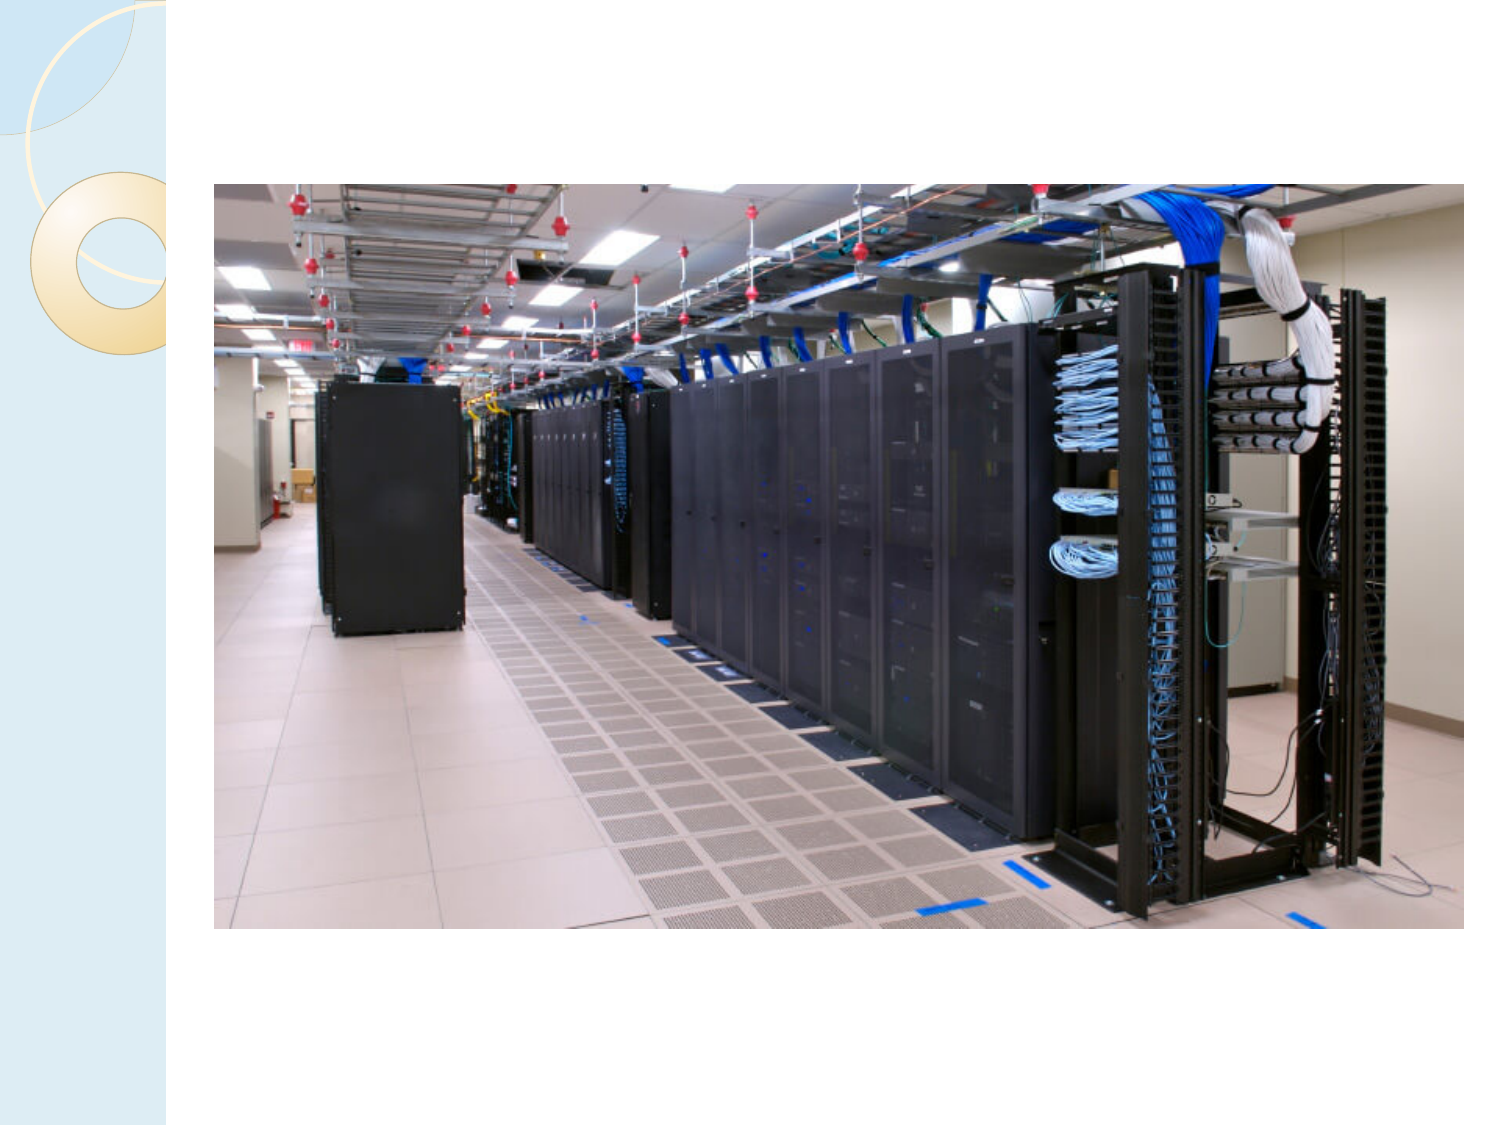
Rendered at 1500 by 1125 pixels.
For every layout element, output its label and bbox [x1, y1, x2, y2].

picture [214, 184, 1464, 929]
